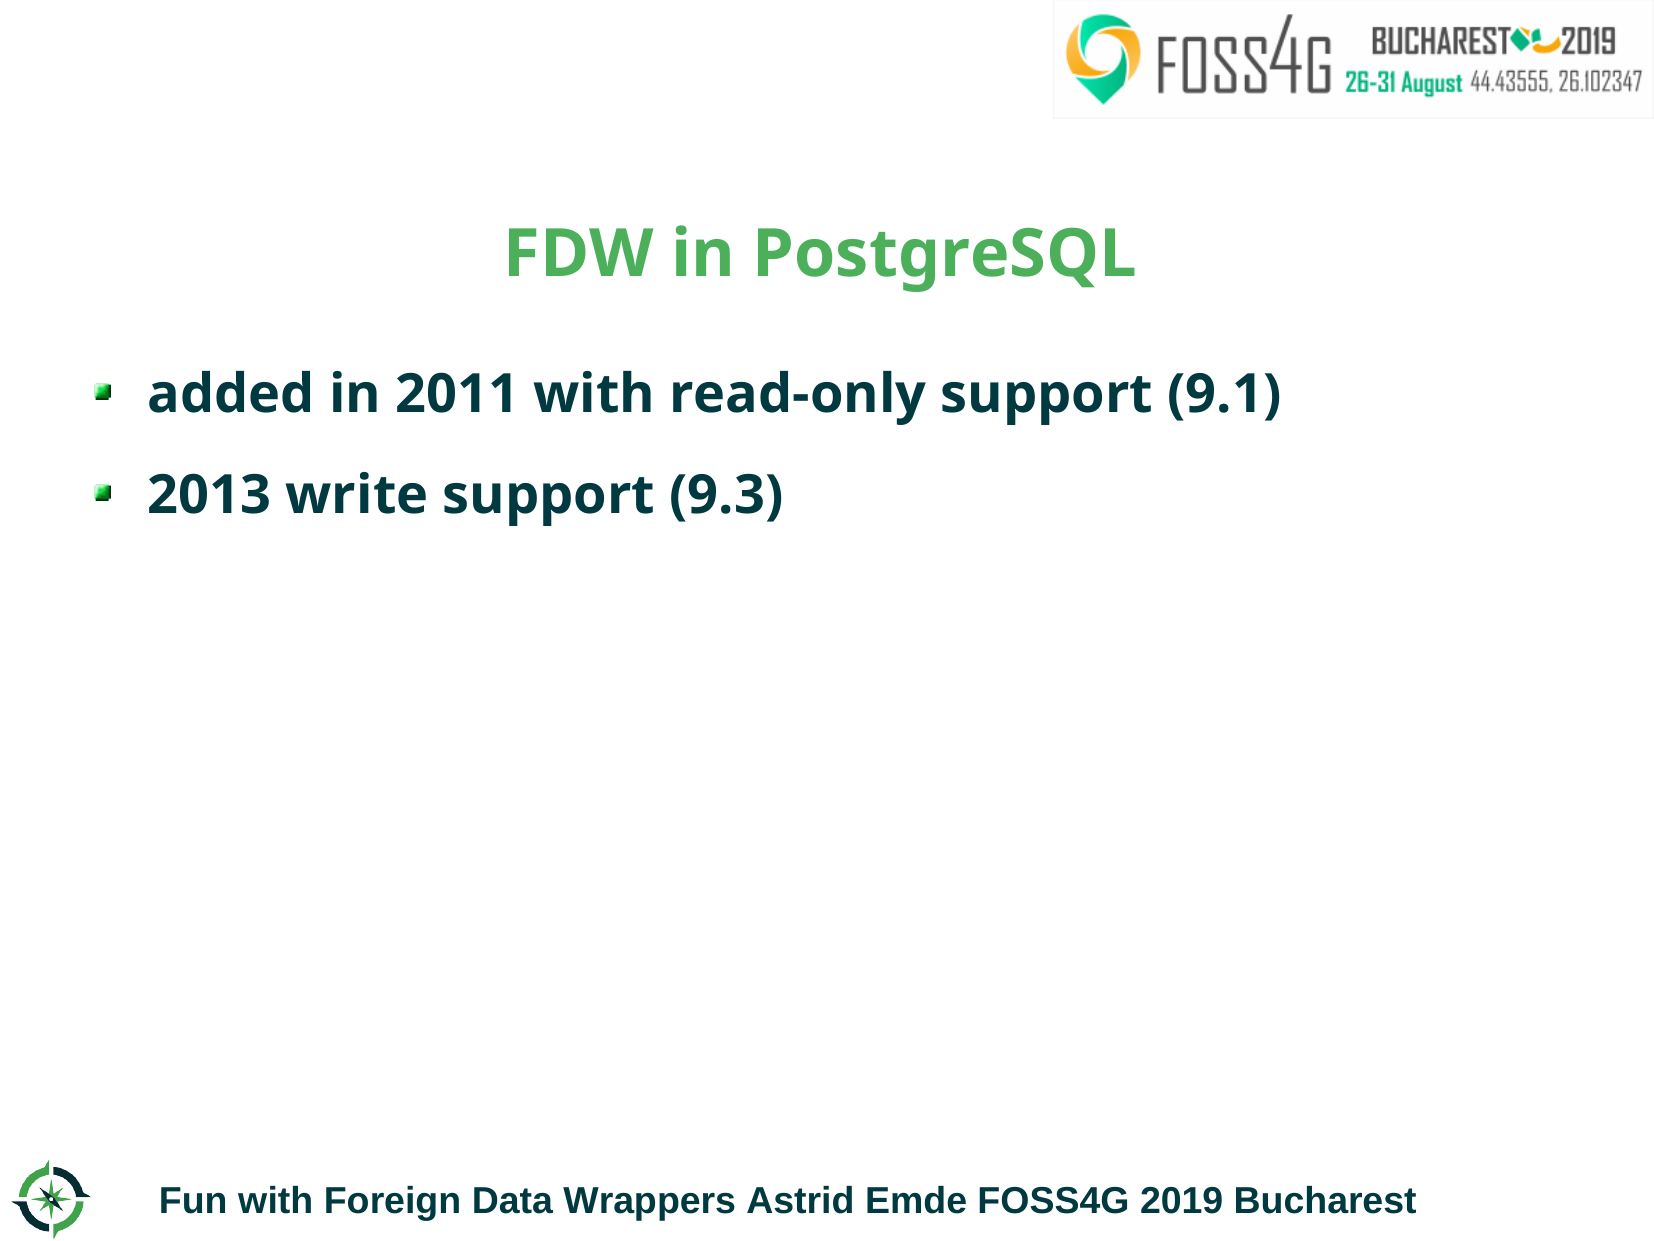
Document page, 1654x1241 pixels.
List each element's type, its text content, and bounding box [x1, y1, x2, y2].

title FDW in PostgreSQL [76, 177, 1565, 325]
picture [1053, 0, 1654, 119]
list added in 2011 with read-only support (9.1) 2013 write support (9.3) [76, 354, 1599, 1173]
picture [10, 1158, 92, 1240]
